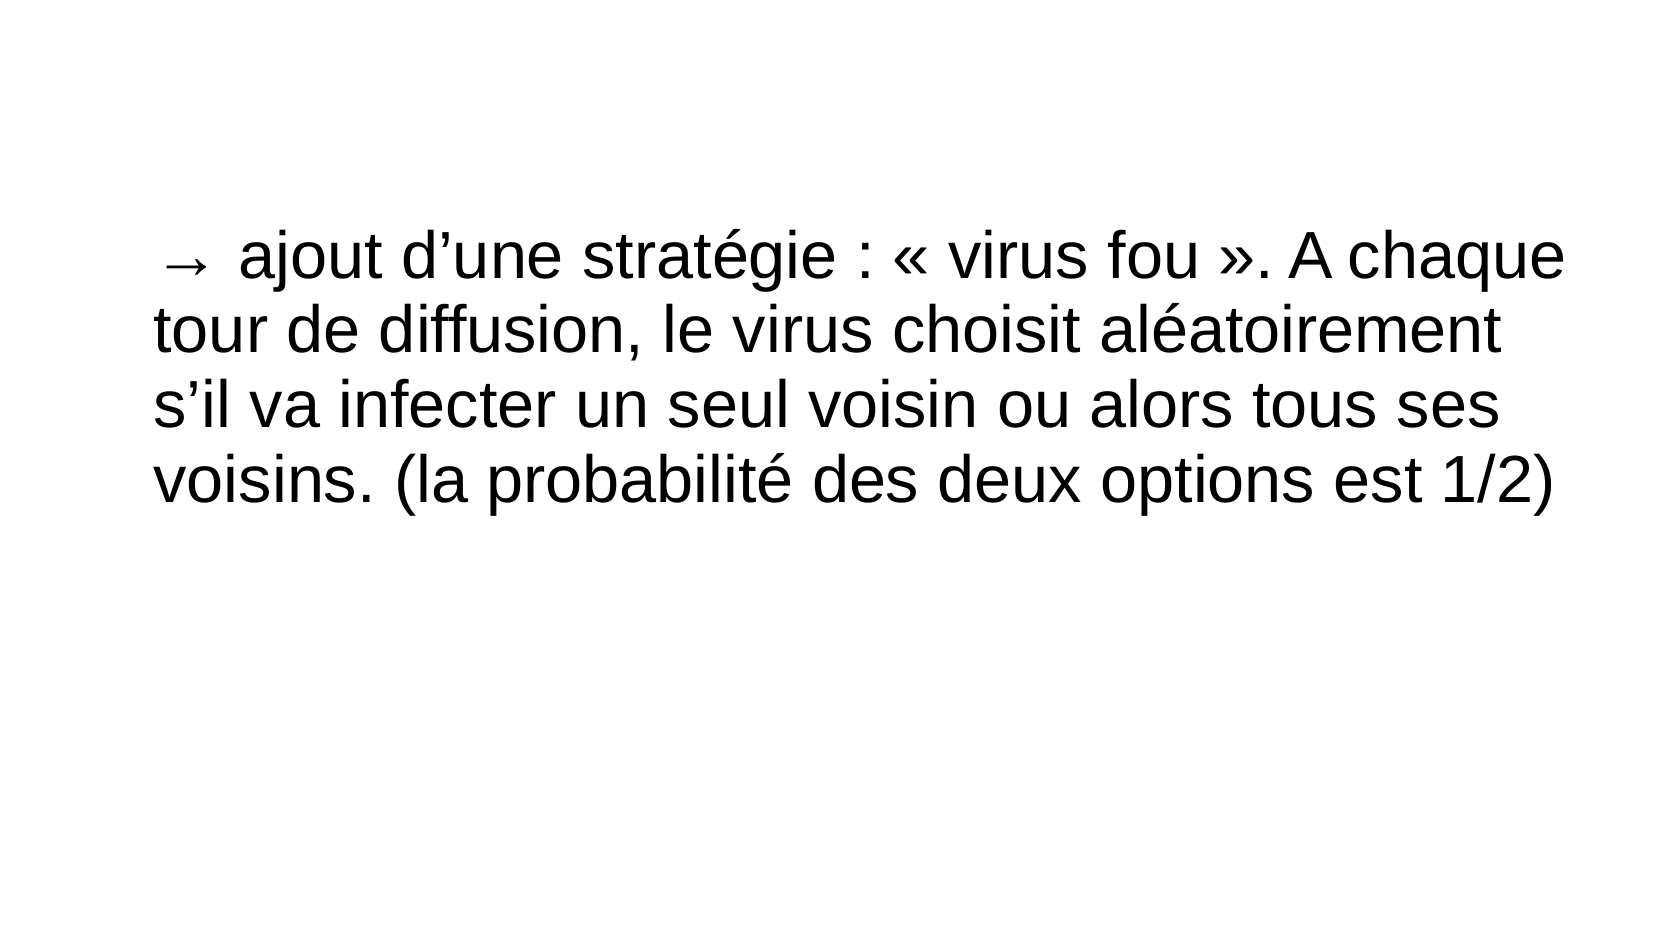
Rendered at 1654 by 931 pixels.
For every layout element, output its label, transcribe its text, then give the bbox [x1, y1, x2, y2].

list → ajout d’une stratégie : « virus fou ». A chaque tour de diffusion, le virus choisit aléatoirement s’il va infecter un seul voisin ou alors tous ses voisins. (la probabilité des deux options est 1/2) [82, 217, 1571, 758]
